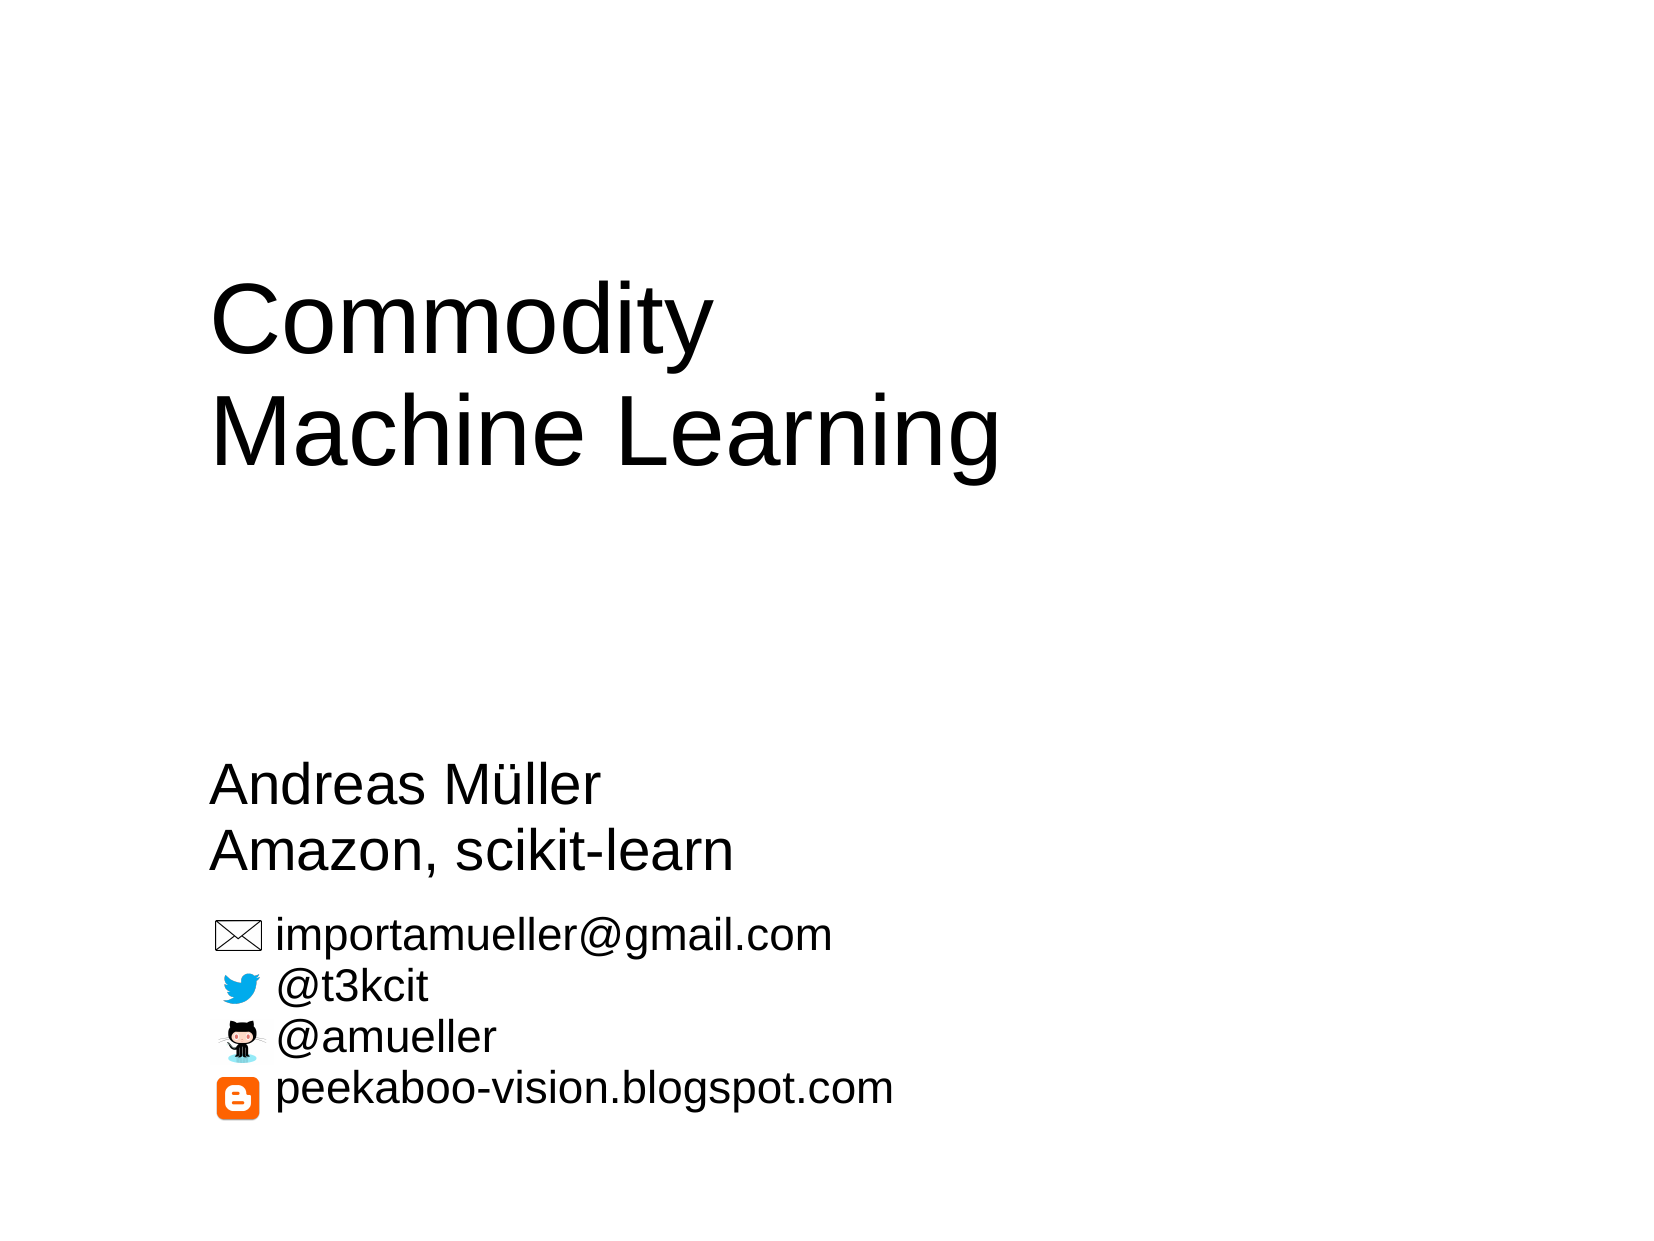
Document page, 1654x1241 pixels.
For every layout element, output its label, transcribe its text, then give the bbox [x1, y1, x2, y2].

picture [210, 957, 274, 1066]
text_box Commodity Machine Learning [194, 256, 1305, 496]
picture [215, 1076, 261, 1122]
text_box importamueller@gmail.com @t3kcit @amueller peekaboo-vision.blogspot.com [260, 714, 1370, 1122]
picture [215, 920, 262, 951]
text_box Andreas Müller Amazon, scikit-learn [195, 744, 901, 891]
